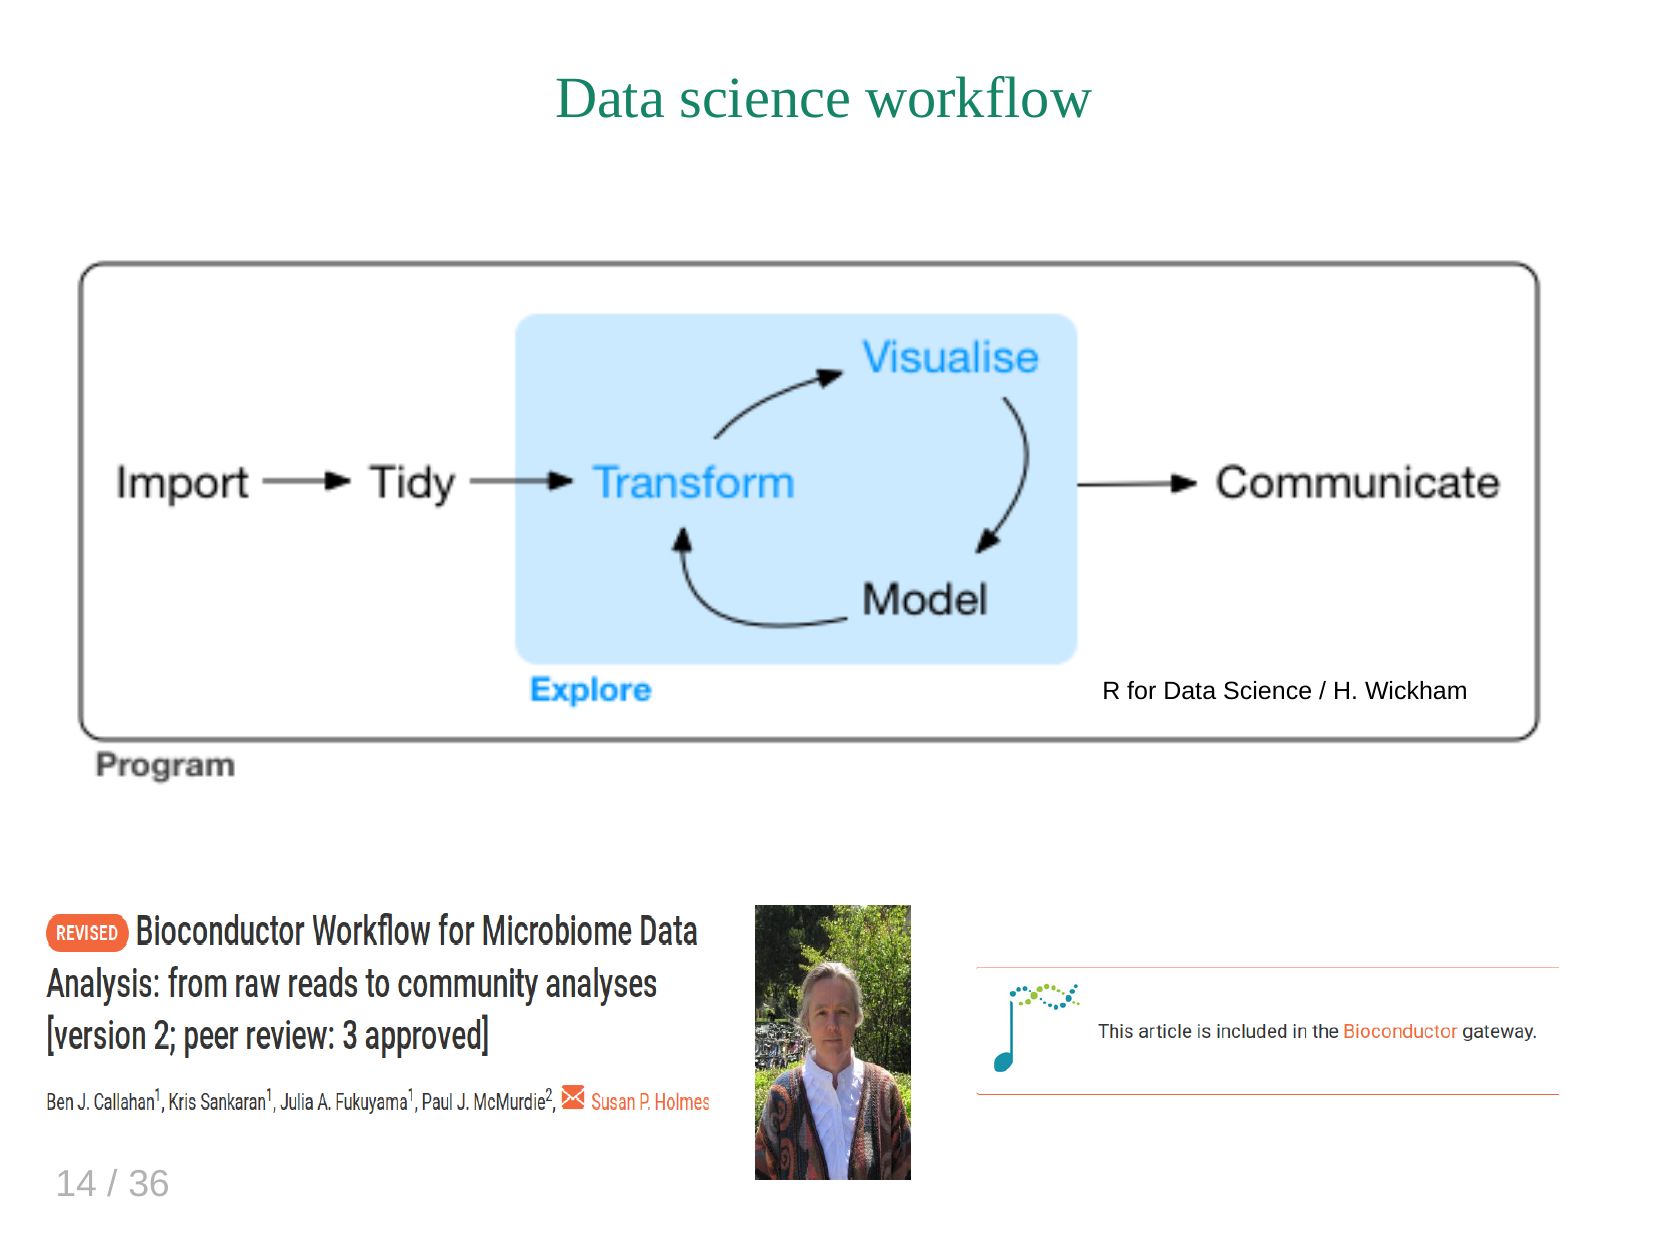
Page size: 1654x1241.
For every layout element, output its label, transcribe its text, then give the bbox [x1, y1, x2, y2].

picture [29, 905, 709, 1131]
list Data science workflow [79, 65, 1568, 205]
picture [76, 259, 1544, 788]
picture [976, 944, 1560, 1103]
picture [755, 905, 911, 1180]
text_box R for Data Science / H. Wickham [1087, 669, 1554, 737]
text_box <number> / 36 [40, 1154, 408, 1231]
